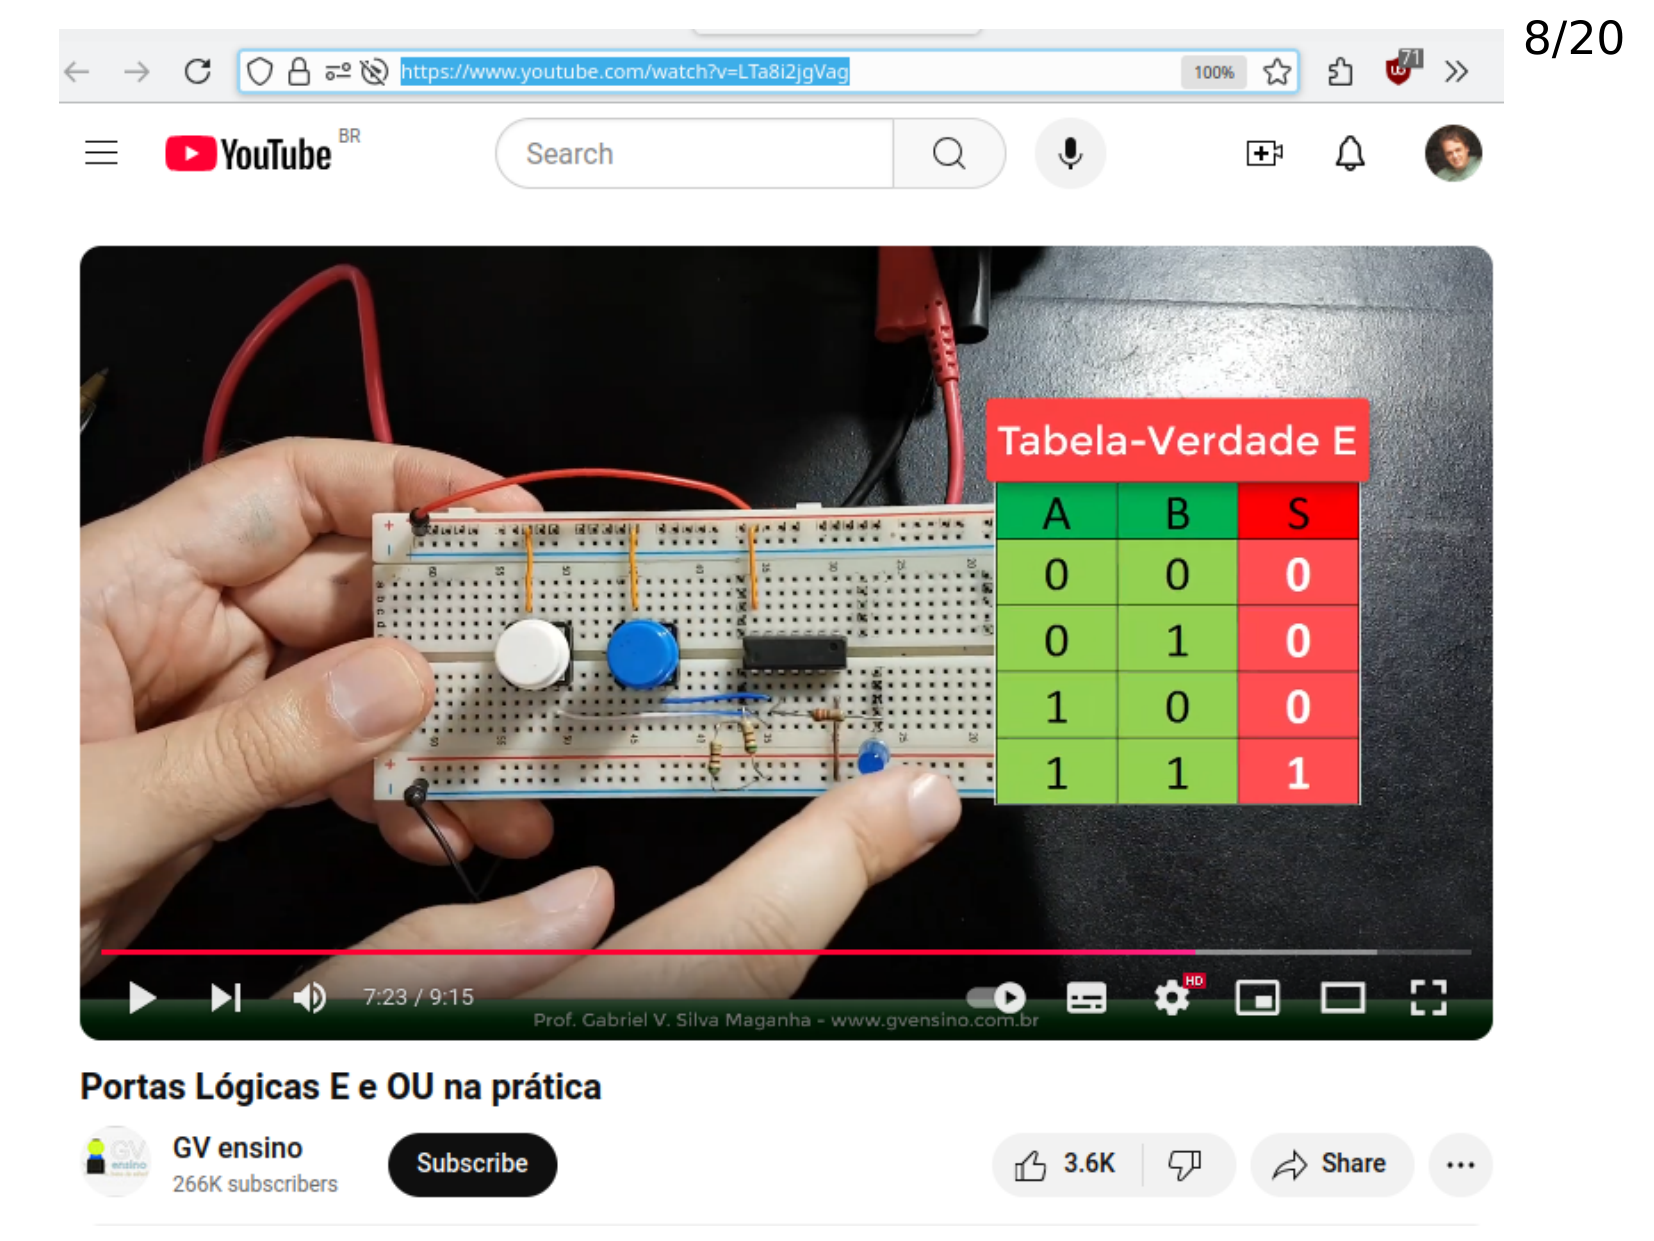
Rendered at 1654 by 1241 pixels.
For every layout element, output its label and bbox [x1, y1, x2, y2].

picture [59, 29, 1504, 1227]
